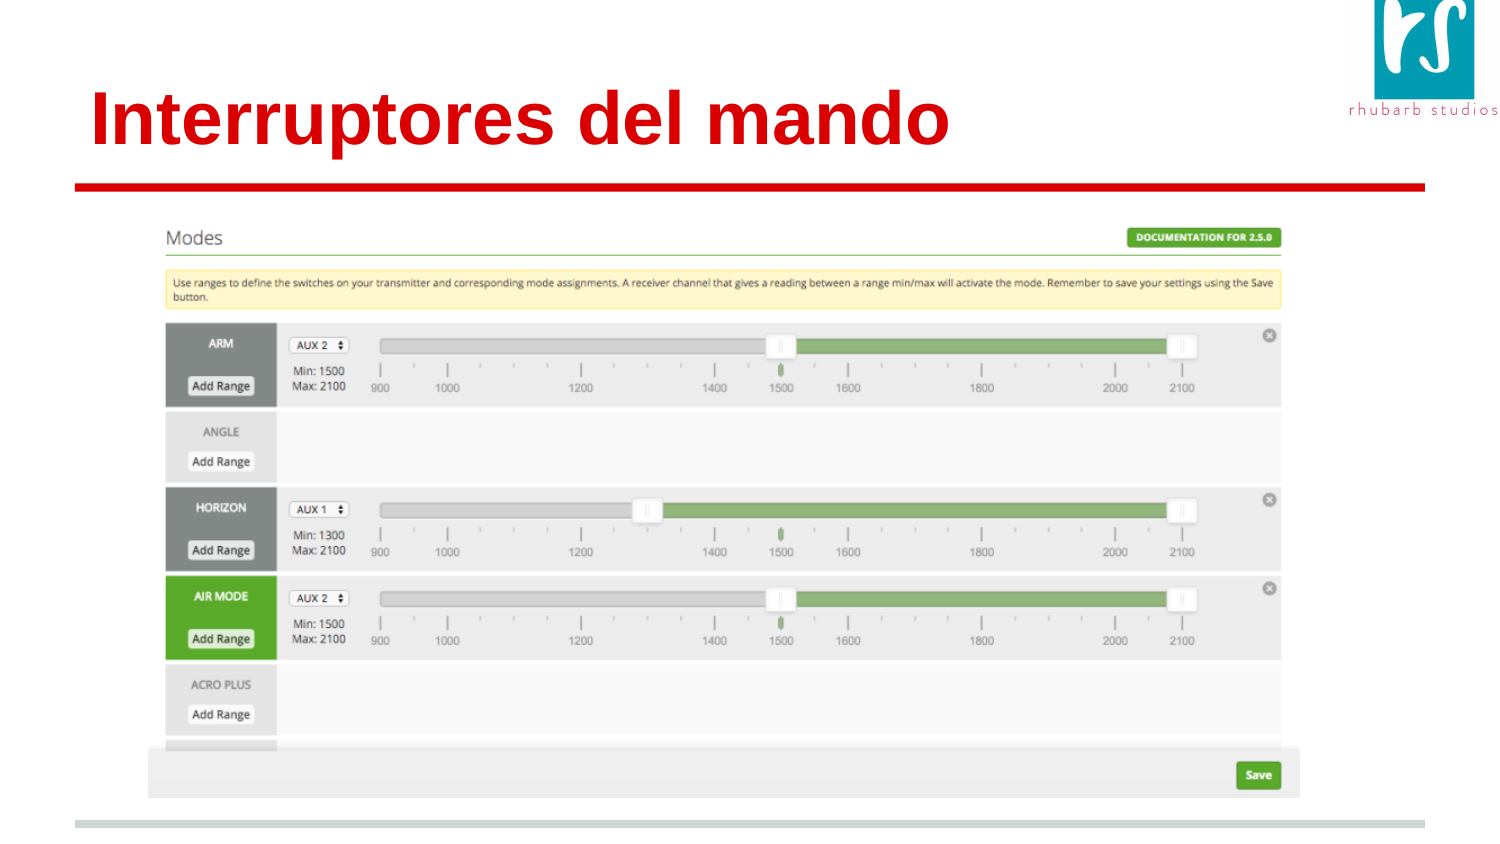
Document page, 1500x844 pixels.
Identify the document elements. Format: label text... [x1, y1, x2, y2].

picture [148, 212, 1300, 799]
picture [1348, 0, 1500, 118]
title Interruptores del mando [75, 33, 1425, 175]
